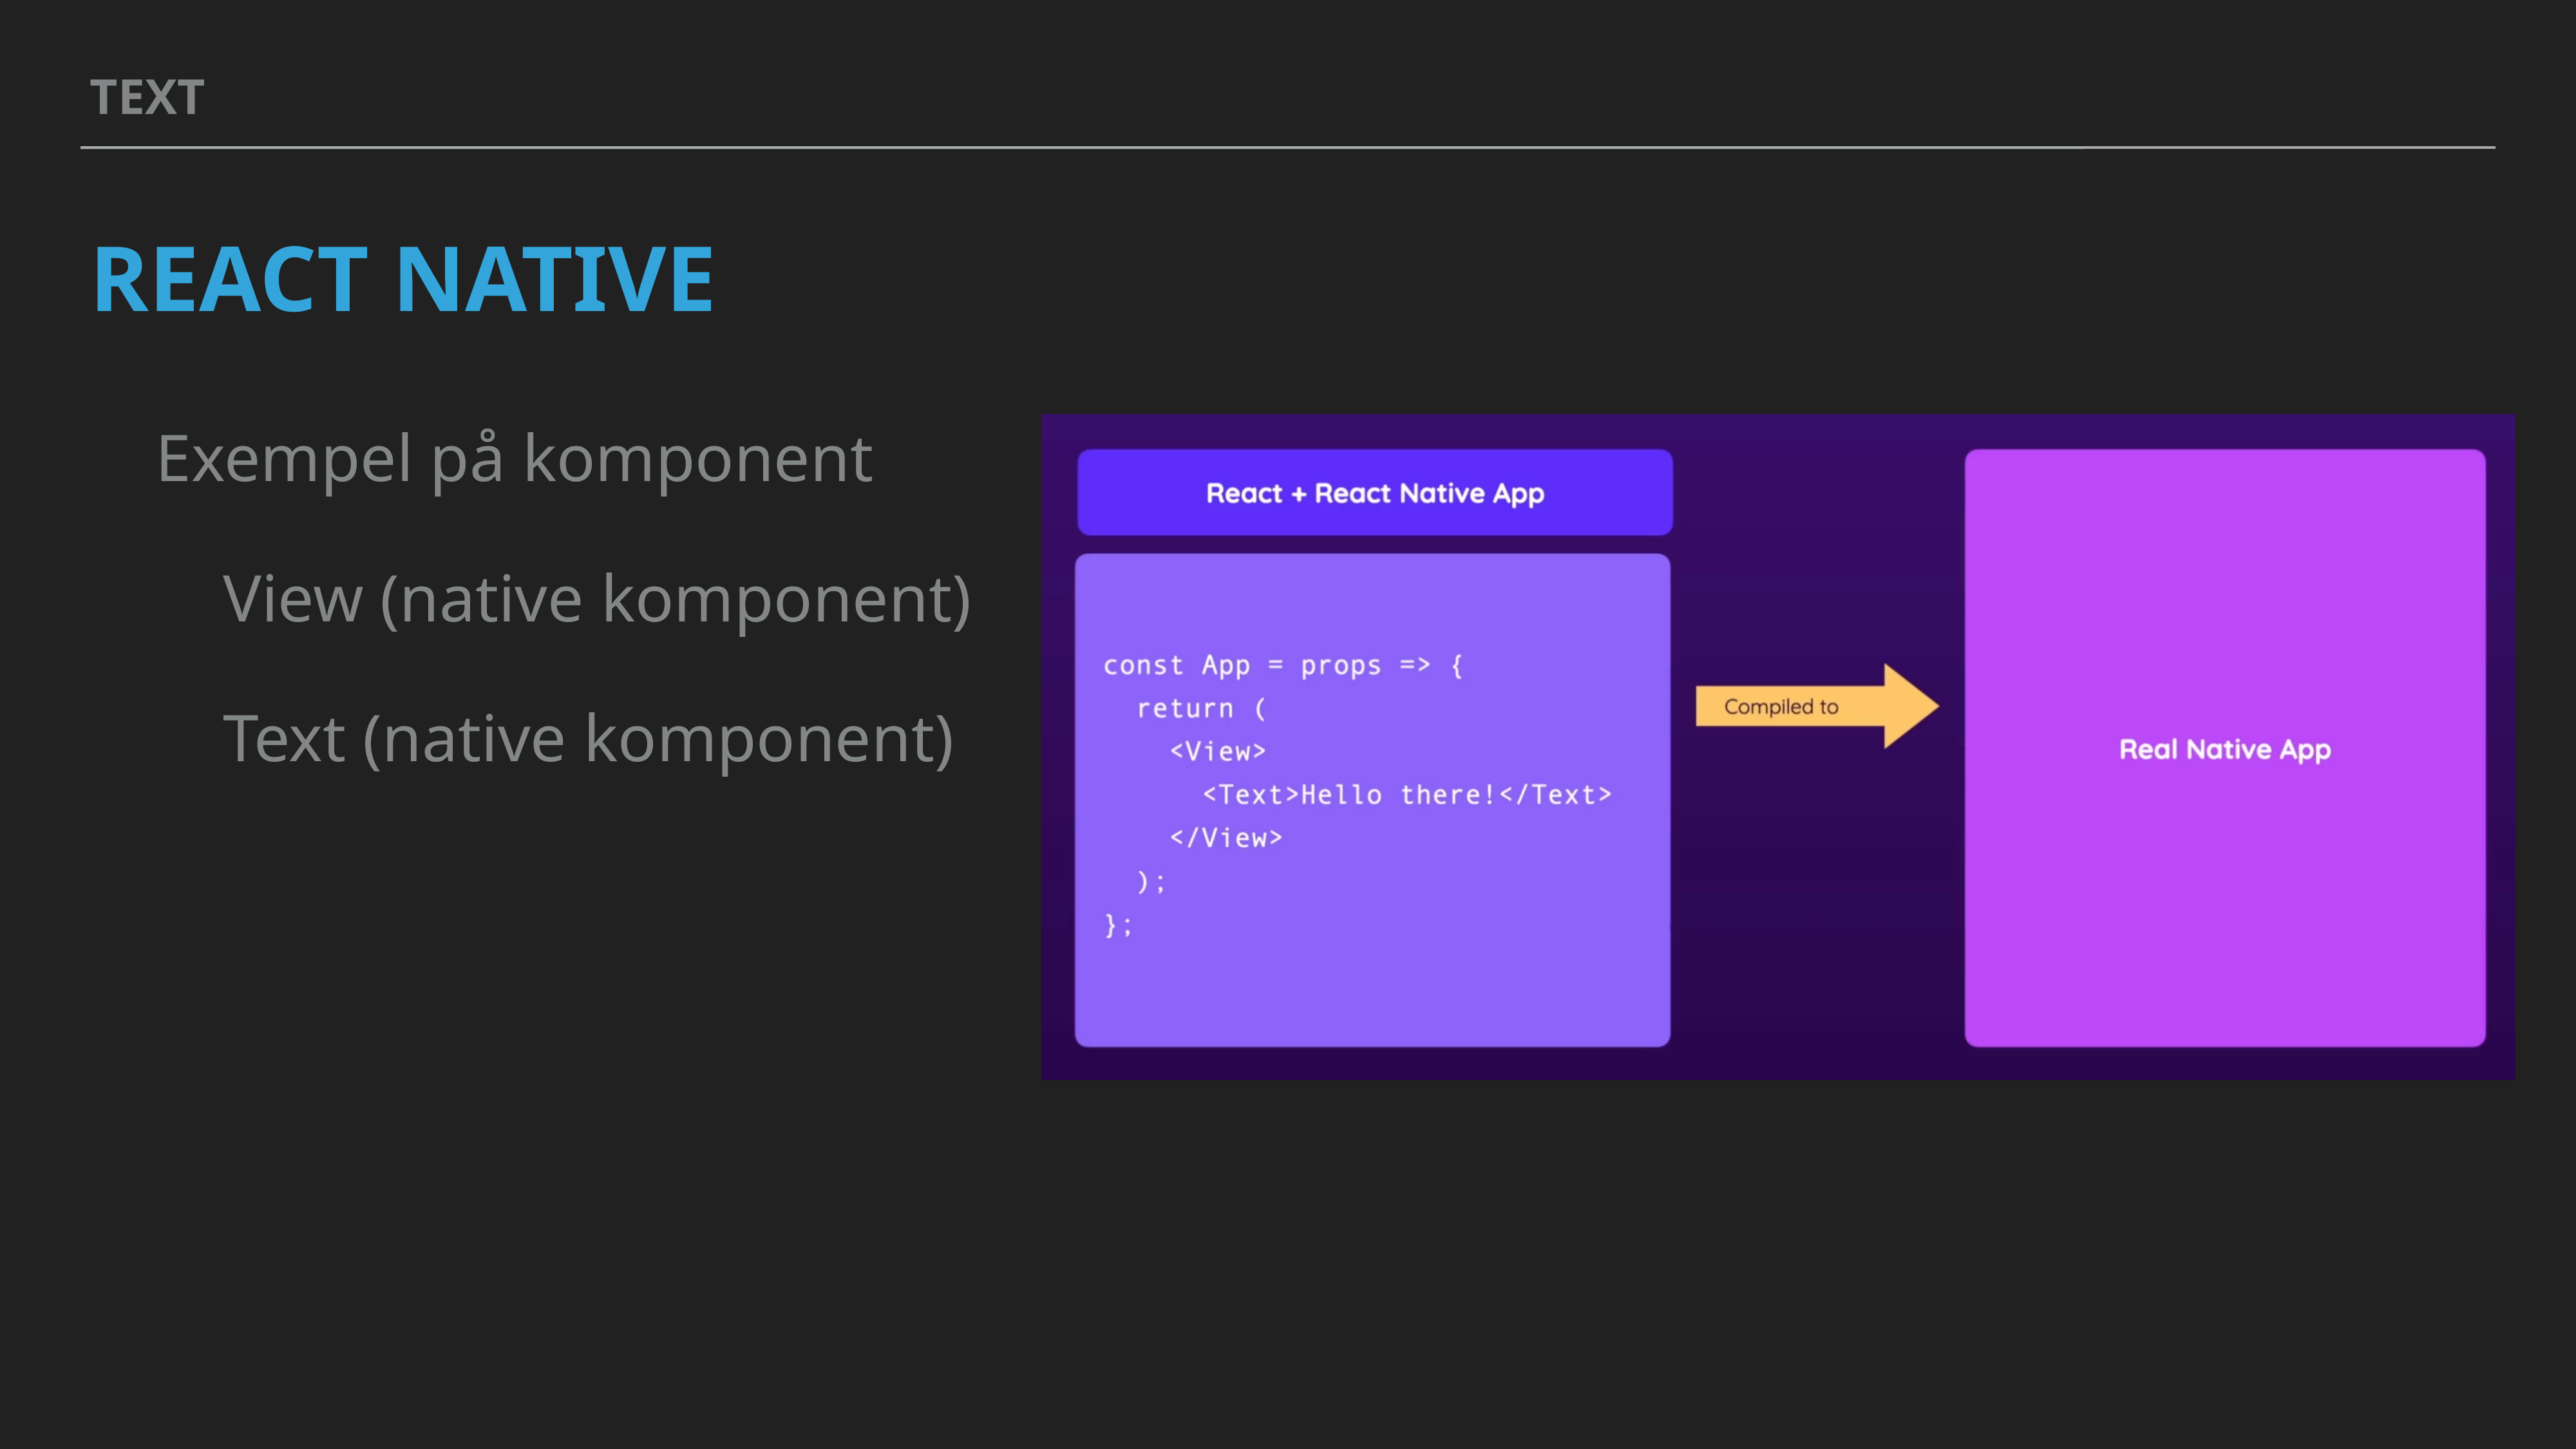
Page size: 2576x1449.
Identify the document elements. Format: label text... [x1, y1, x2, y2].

text_box React Native [80, 228, 2496, 336]
picture [1041, 414, 2515, 1080]
text_box Exempel på komponent View (native komponent) Text (native komponent) [80, 408, 2496, 1315]
